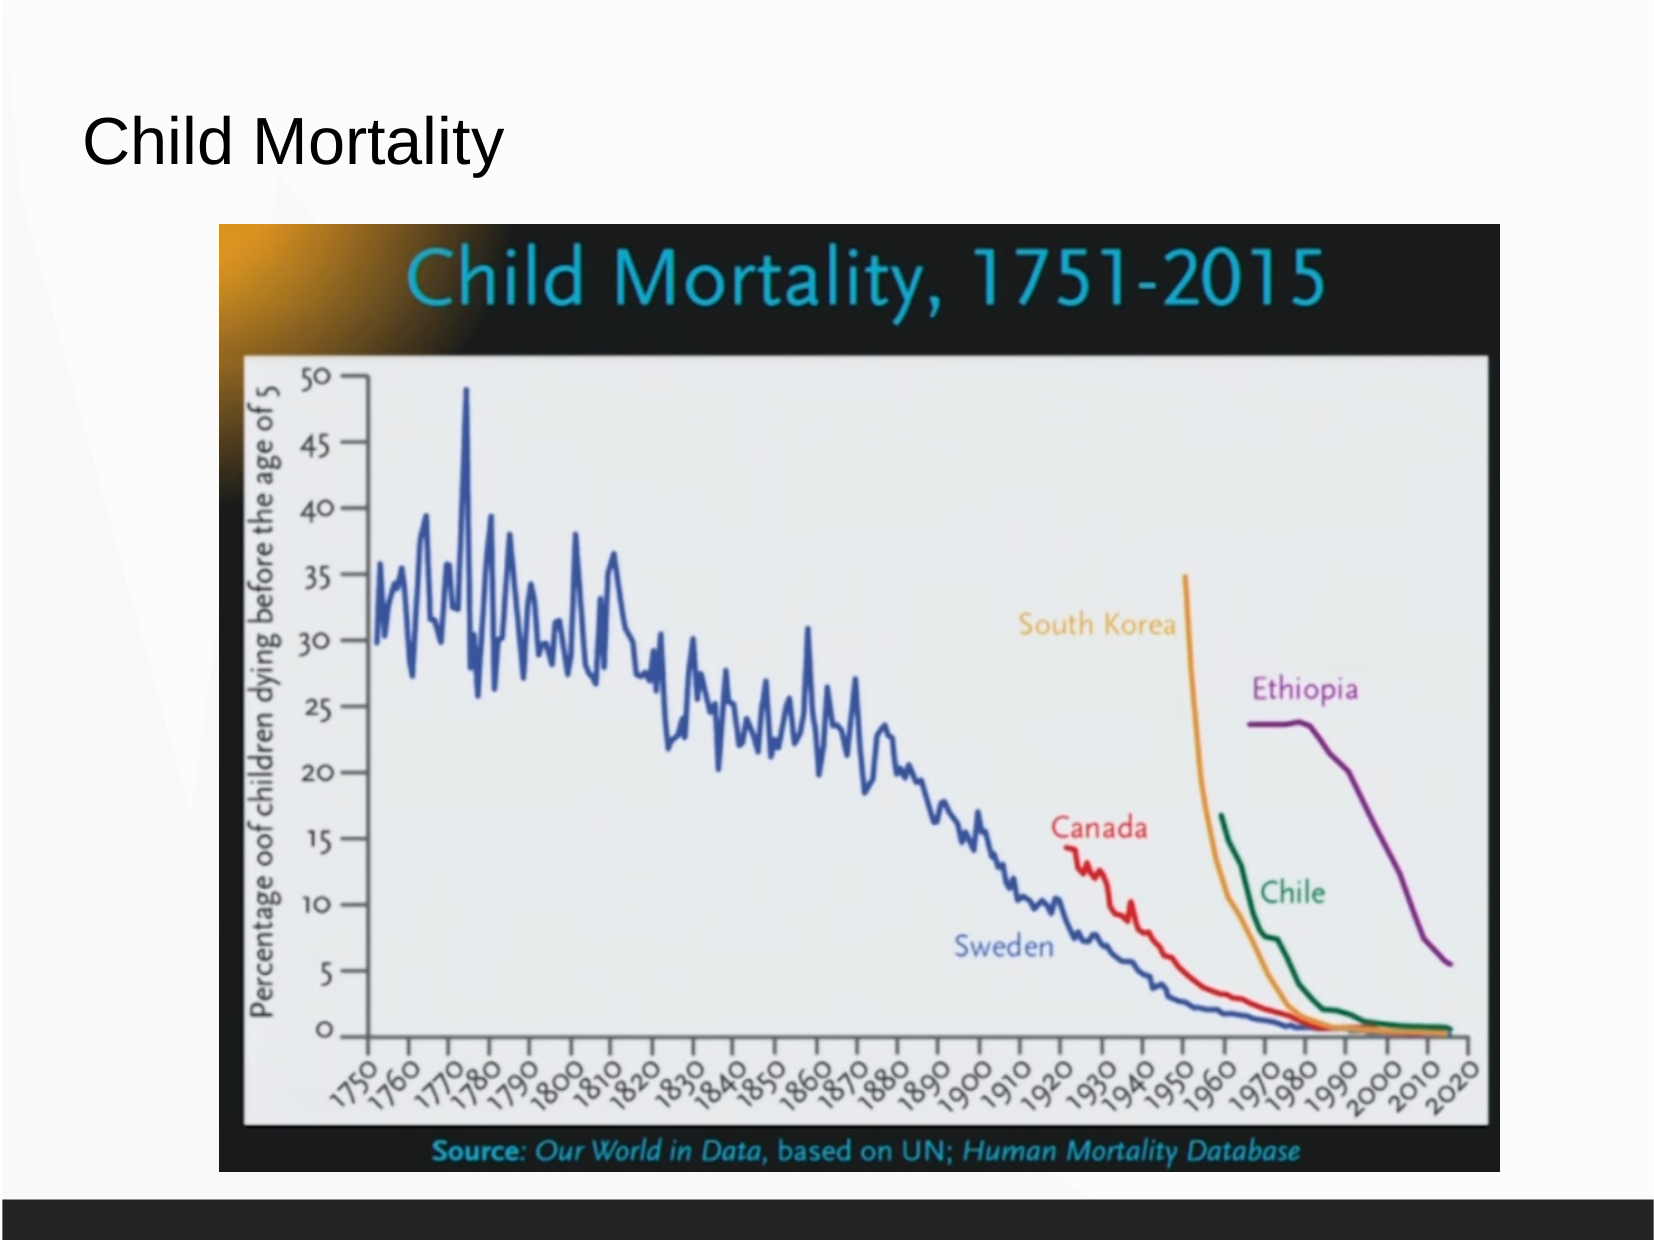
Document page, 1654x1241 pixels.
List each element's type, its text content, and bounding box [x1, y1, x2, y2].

title Child Mortality [82, 45, 1571, 238]
picture [2, 0, 1654, 1241]
